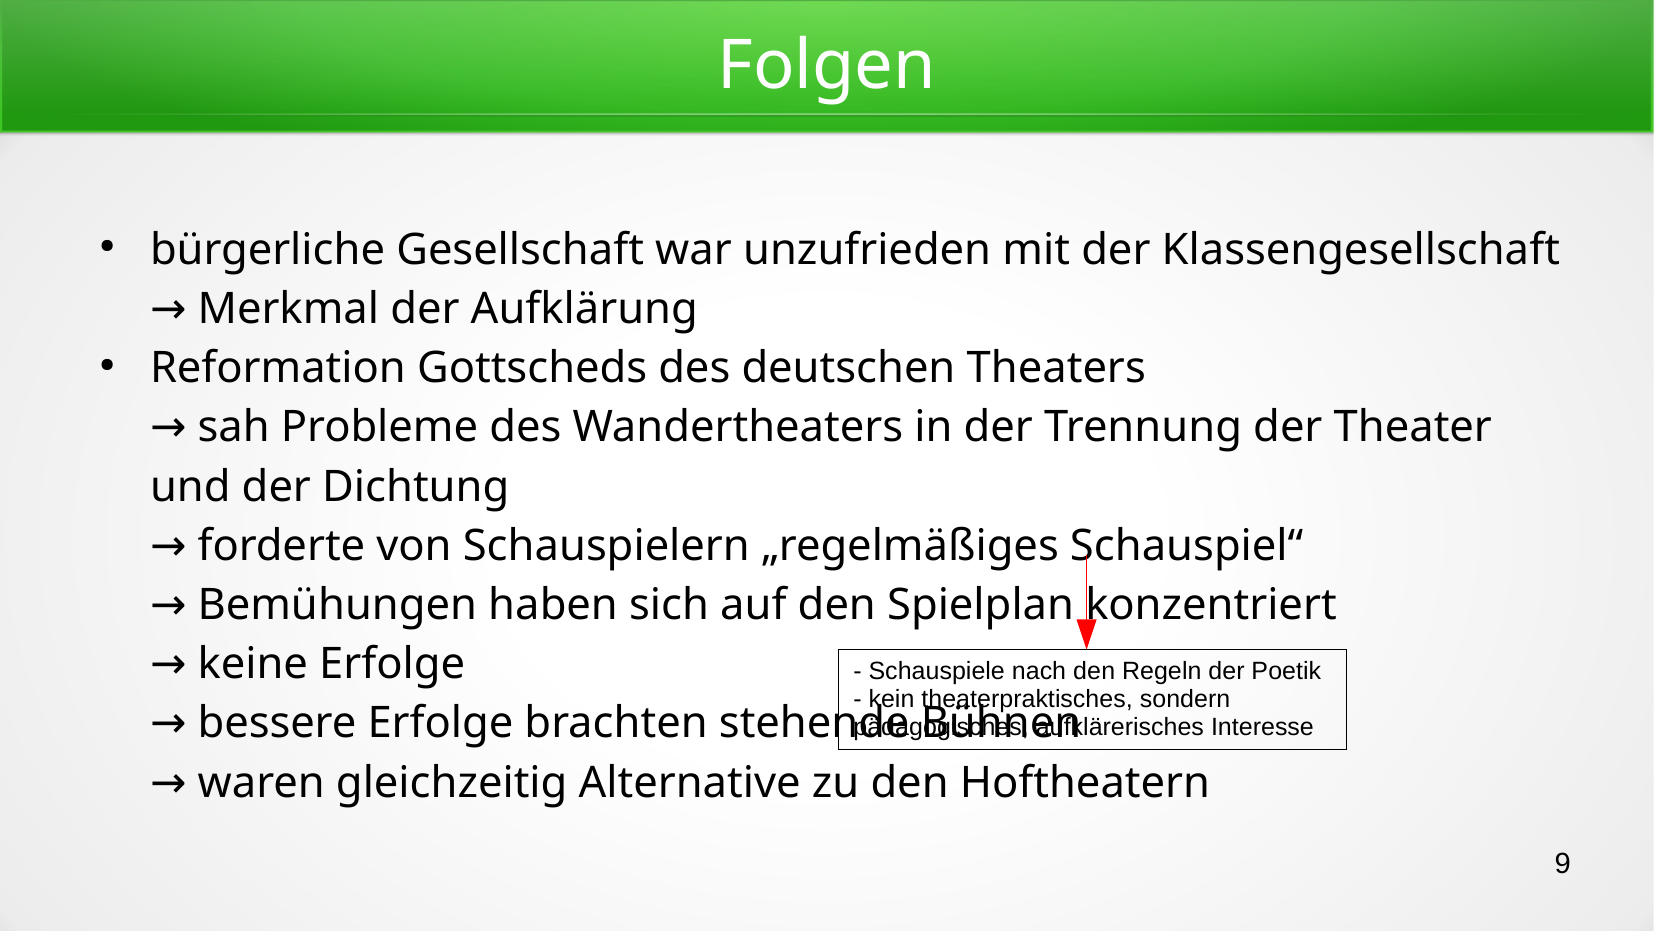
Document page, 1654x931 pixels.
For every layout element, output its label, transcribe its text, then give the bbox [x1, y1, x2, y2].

list bürgerliche Gesellschaft war unzufrieden mit der Klassengesellschaft → Merkmal der Aufklärung Reformation Gottscheds des deutschen Theaters → sah Probleme des Wandertheaters in der Trennung der Theater und der Dichtung → forderte von Schauspielern „regelmäßiges Schauspiel“ → Bemühungen haben sich auf den Spielplan konzentriert → keine Erfolge → bessere Erfolge brachten stehende Bühnen → waren gleichzeitig Alternative zu den Hoftheatern [82, 217, 1571, 839]
title Folgen [82, 8, 1571, 116]
text_box - Schauspiele nach den Regeln der Poetik - kein theaterpraktisches, sondern pädagogisches, aufklärerisches Interesse [838, 649, 1347, 750]
picture [0, 0, 1654, 931]
